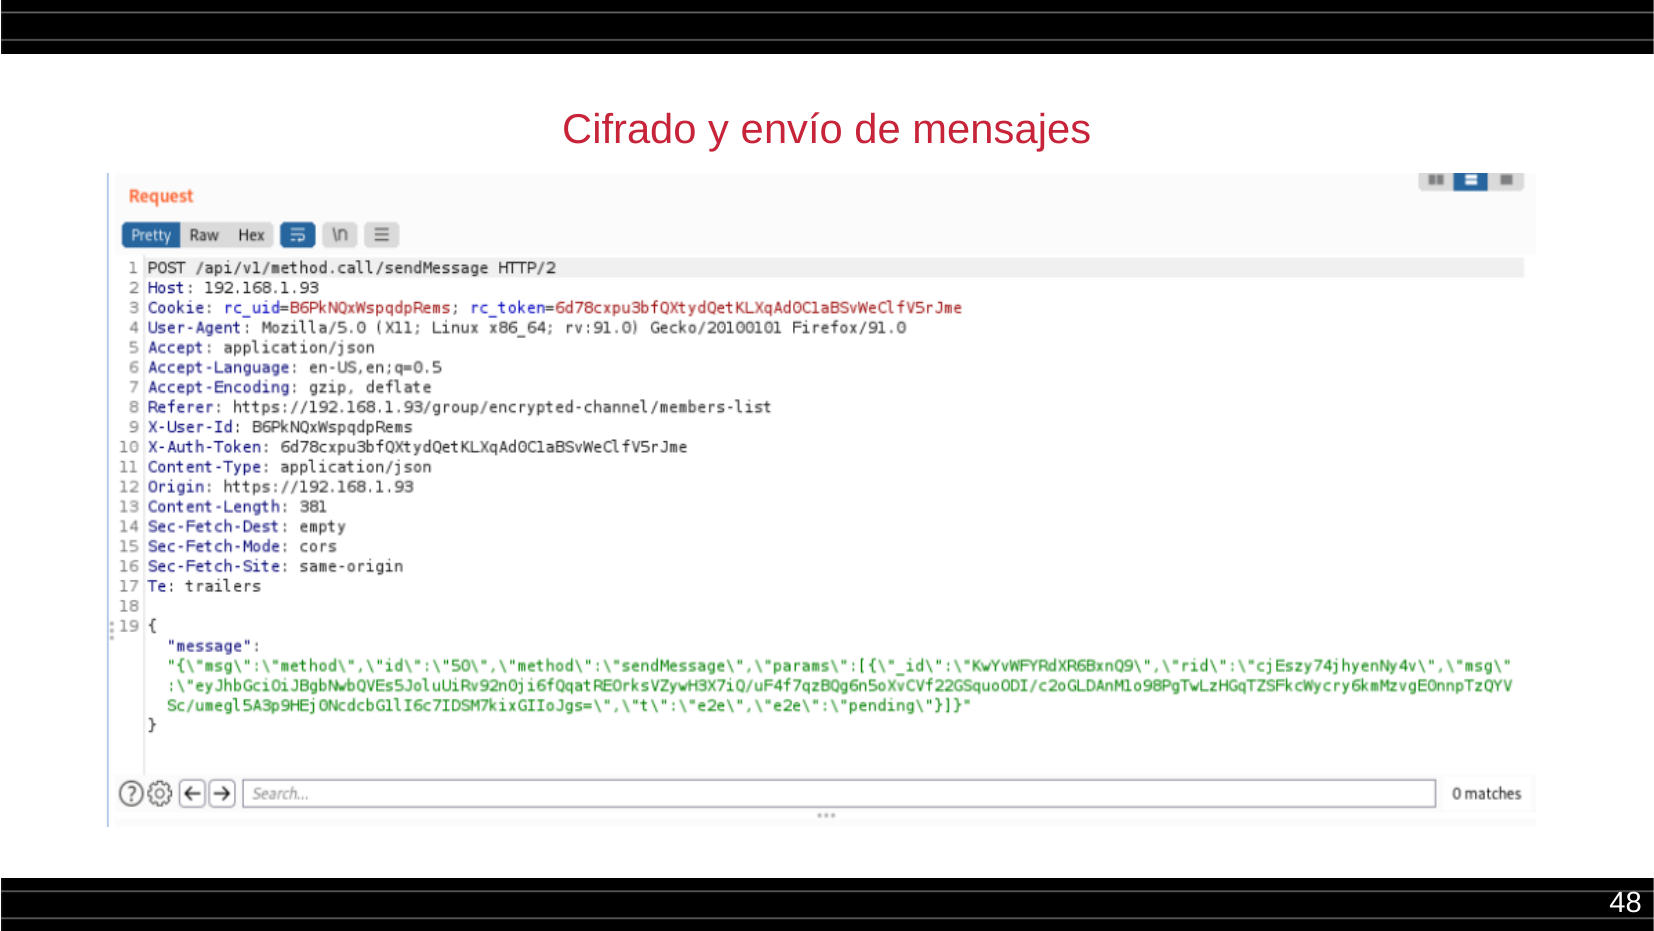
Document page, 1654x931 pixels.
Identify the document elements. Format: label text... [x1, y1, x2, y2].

picture [106, 173, 1536, 827]
picture [1, 0, 1654, 54]
title Cifrado y envío de mensajes [82, 92, 1571, 166]
picture [1, 878, 1654, 931]
